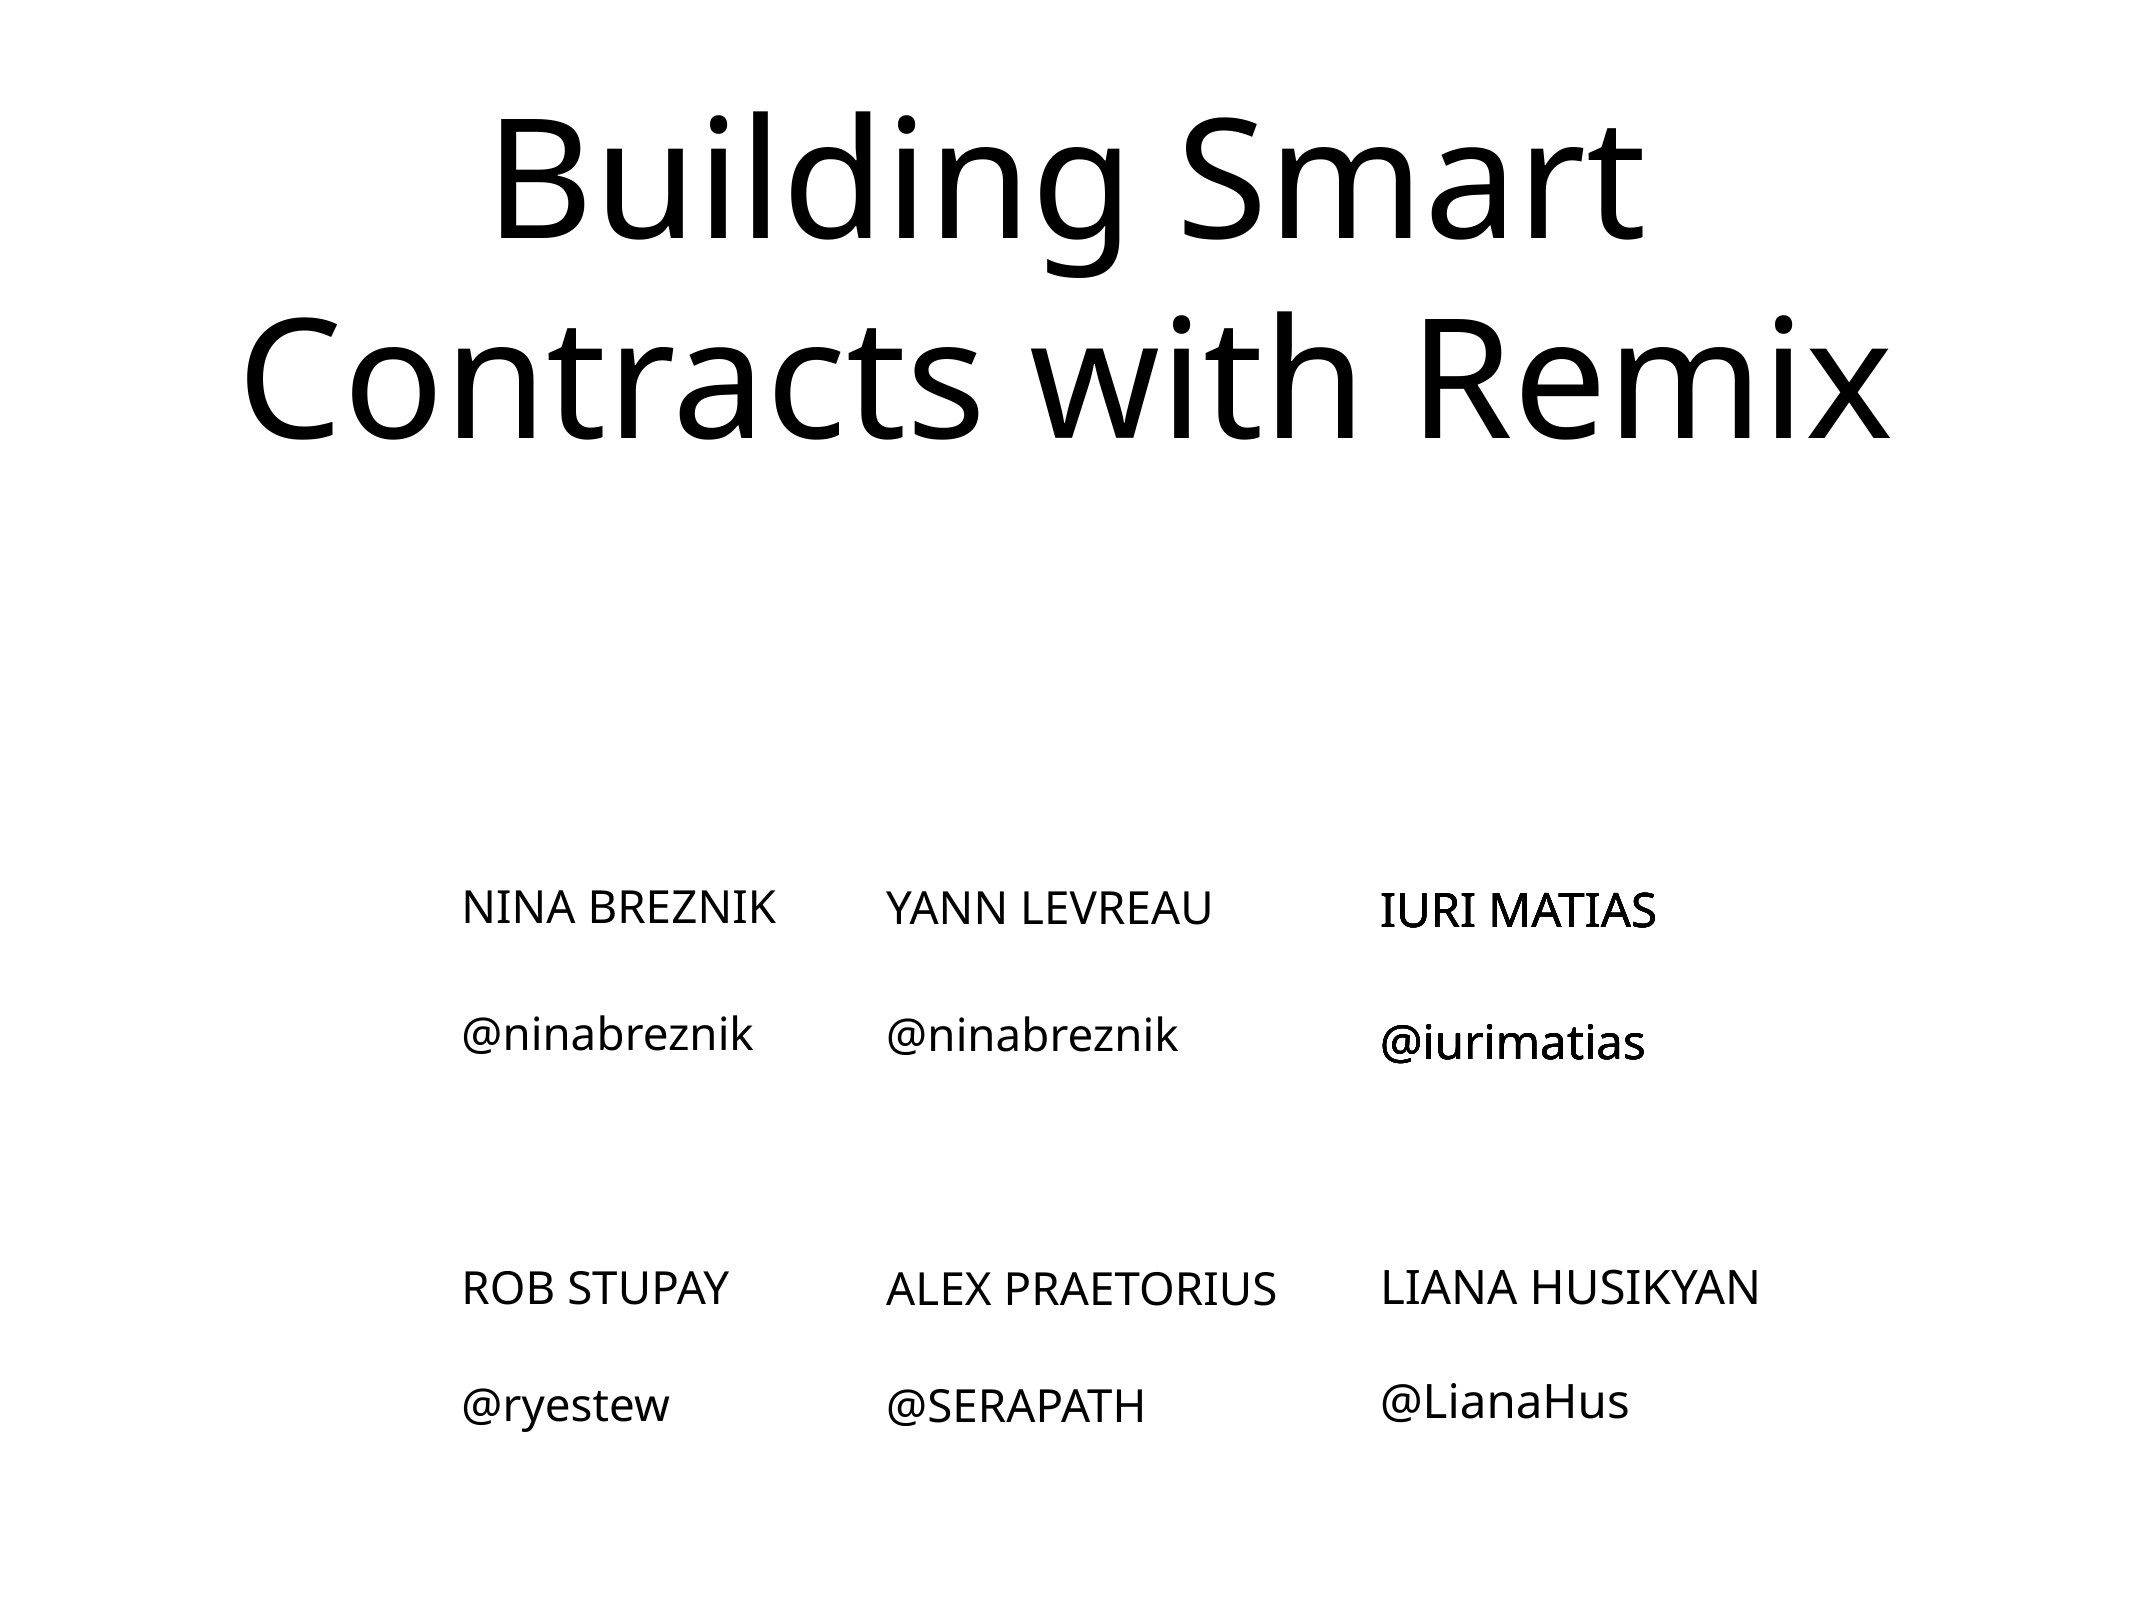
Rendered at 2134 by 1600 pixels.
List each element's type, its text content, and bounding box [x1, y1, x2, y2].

text_box YANN LEVREAU @ninabreznik ALEX PRAETORIUS @SERAPATH [877, 808, 1379, 1256]
text_box IURI MATIAS @iurimatias [1371, 808, 1831, 1200]
text_box LIANA HUSIKYAN @LianaHus [1371, 1248, 1831, 1600]
title Building Smart Contracts with Remix [208, 64, 1925, 607]
subtitle NINA BREZNIK @ninabreznik ROB STUPAY @ryestew [446, 808, 810, 1256]
